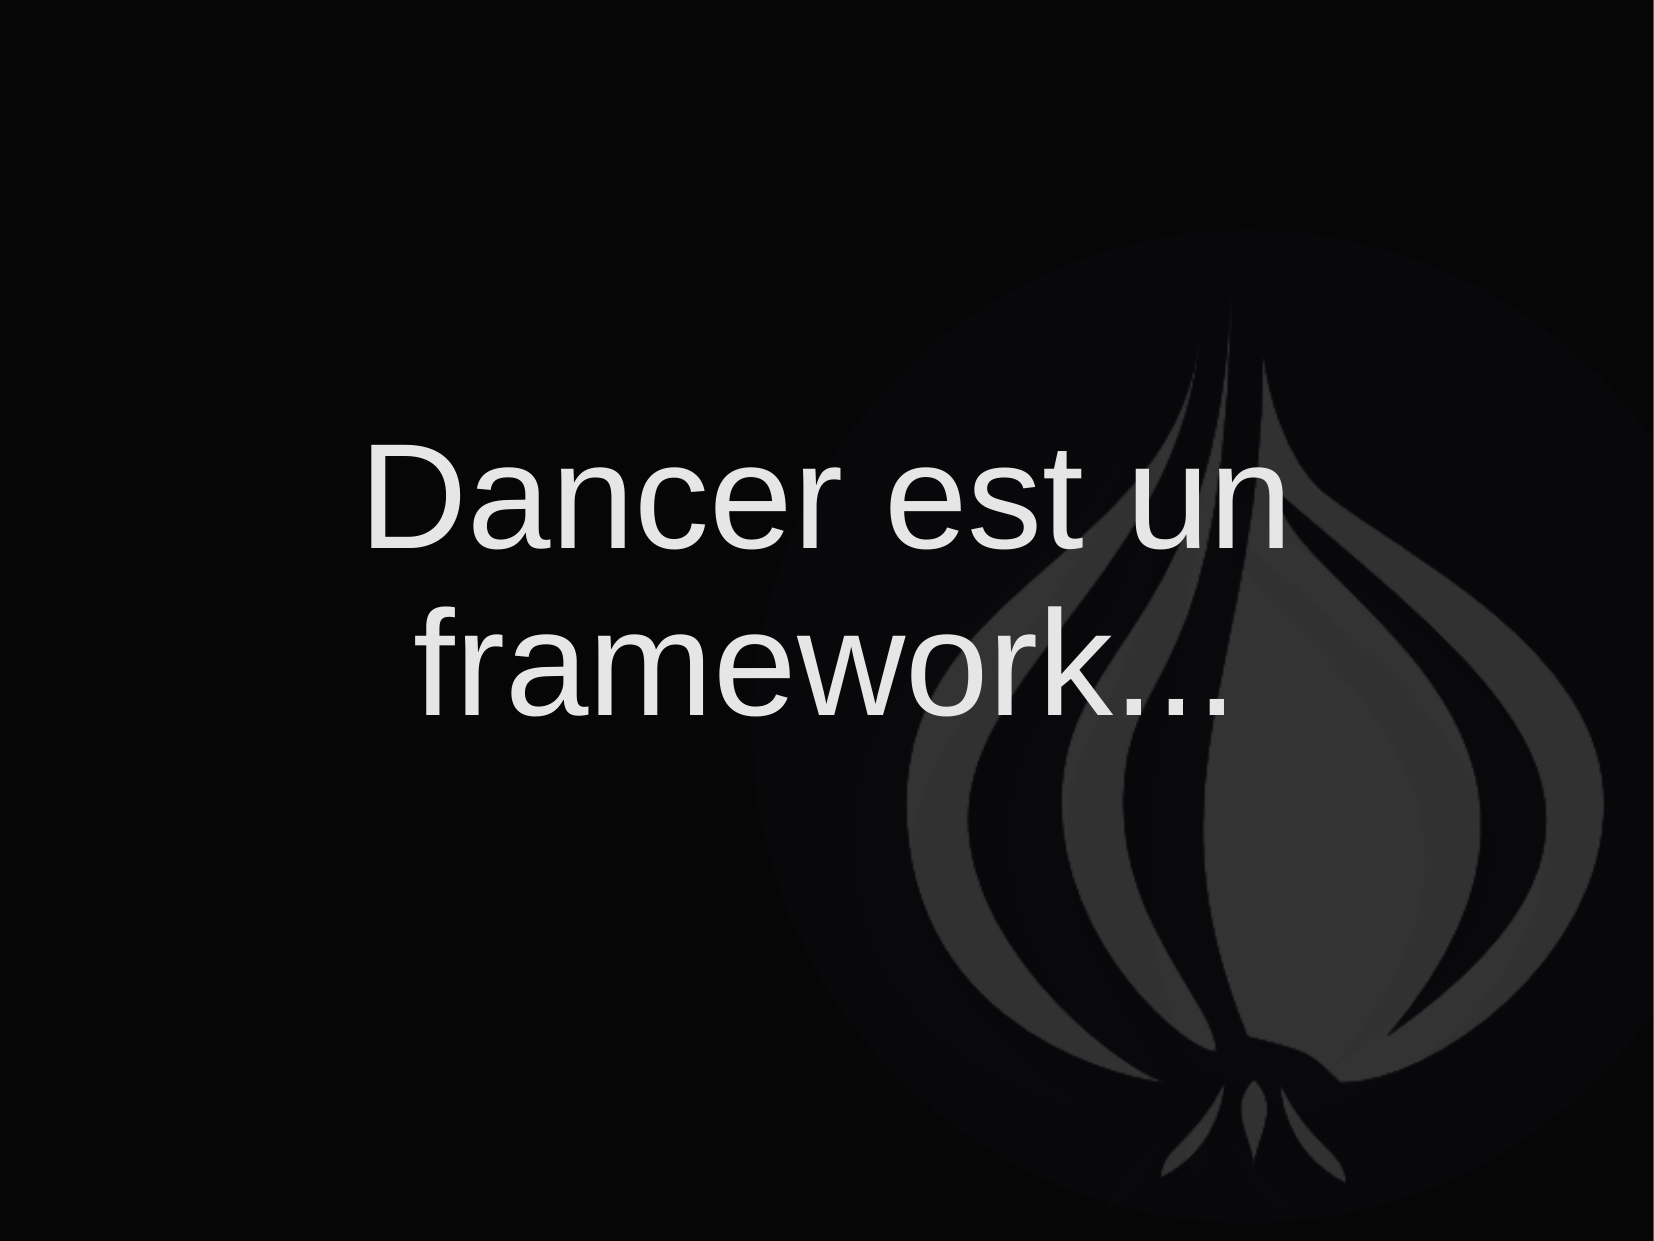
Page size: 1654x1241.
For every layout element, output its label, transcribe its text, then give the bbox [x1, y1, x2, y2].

subtitle Dancer est un framework... [82, 59, 1571, 1102]
picture [0, 0, 1654, 1241]
